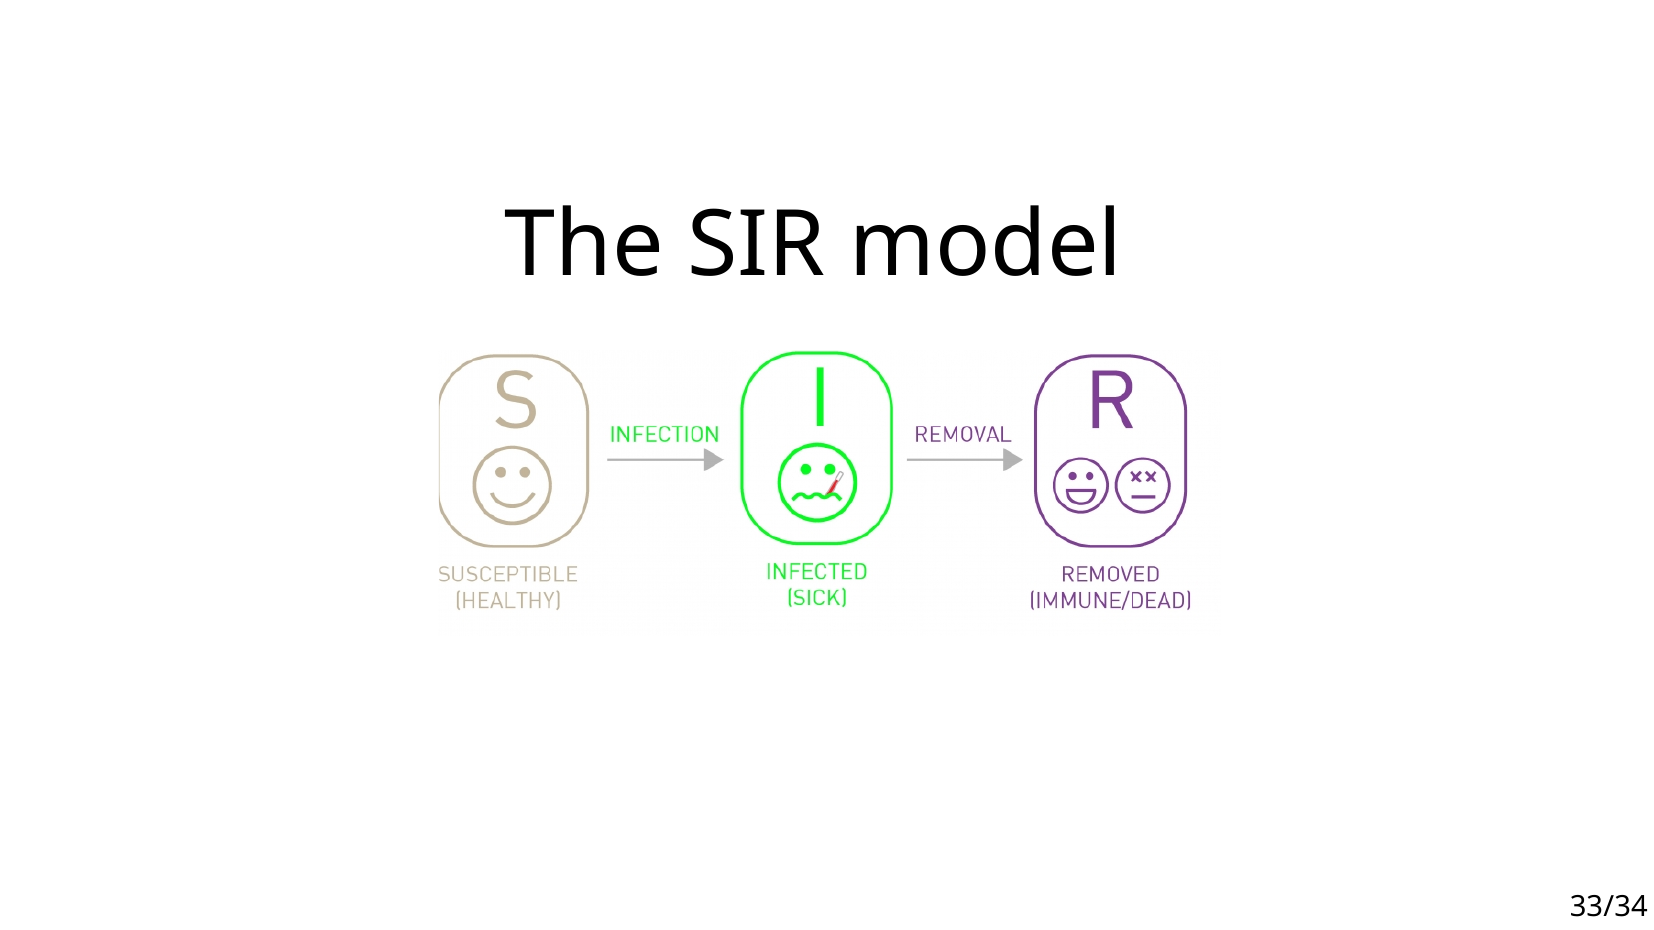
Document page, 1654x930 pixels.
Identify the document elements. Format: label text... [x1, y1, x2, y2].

picture [438, 350, 1221, 636]
title The SIR model [69, 161, 1558, 318]
